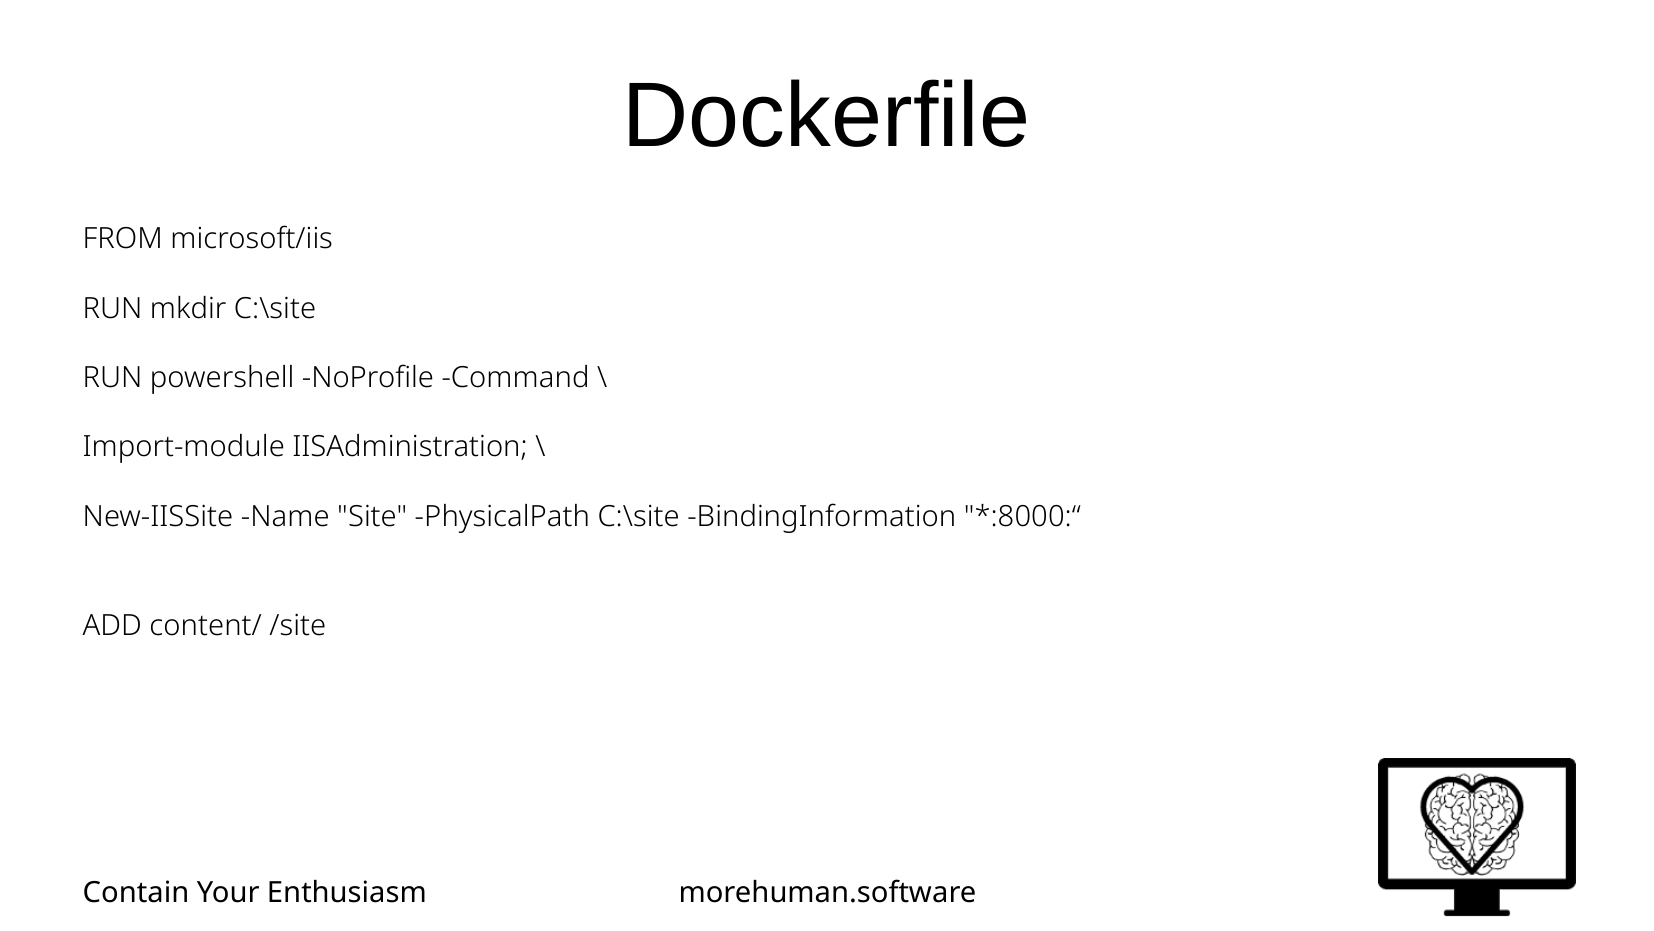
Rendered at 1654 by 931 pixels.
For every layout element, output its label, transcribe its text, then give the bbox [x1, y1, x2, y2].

picture [1378, 758, 1576, 925]
list FROM microsoft/iis RUN mkdir C:\site RUN powershell -NoProfile -Command \ Import-module IISAdministration; \ New-IISSite -Name "Site" -PhysicalPath C:\site -BindingInformation "*:8000:“ ADD content/ /site [82, 217, 1571, 758]
title Dockerfile [82, 37, 1571, 193]
